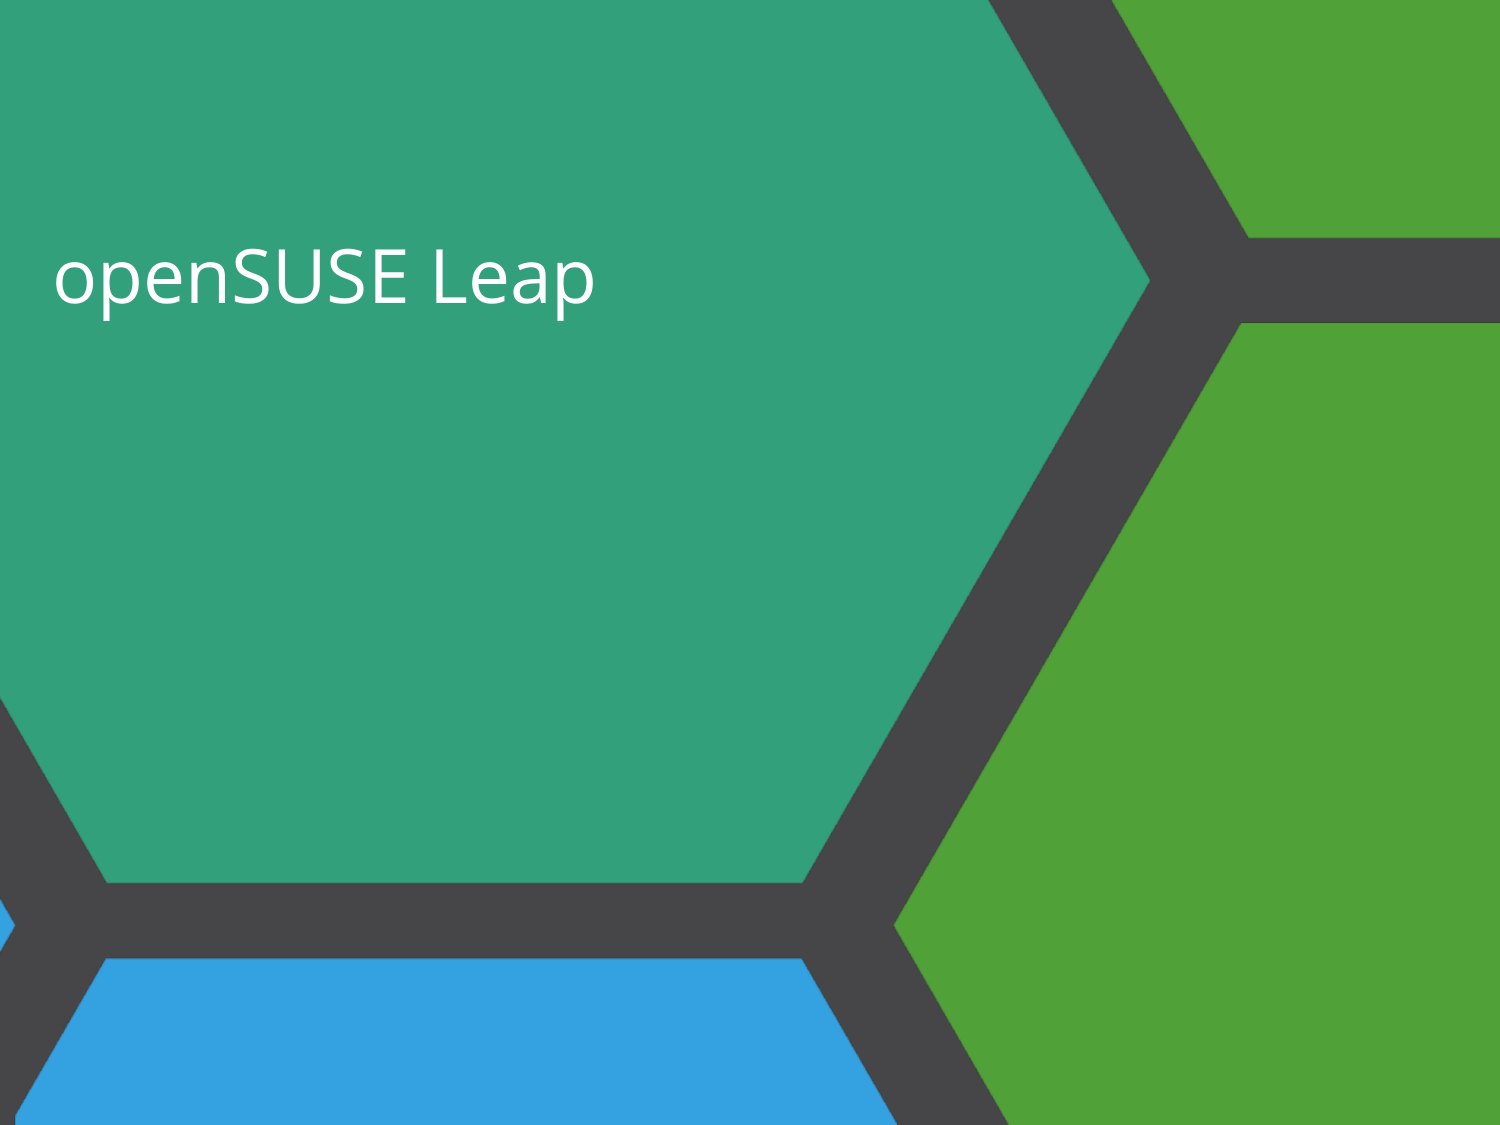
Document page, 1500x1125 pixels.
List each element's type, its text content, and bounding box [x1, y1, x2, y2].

title openSUSE Leap [52, 147, 1099, 401]
picture [0, 0, 1500, 1125]
